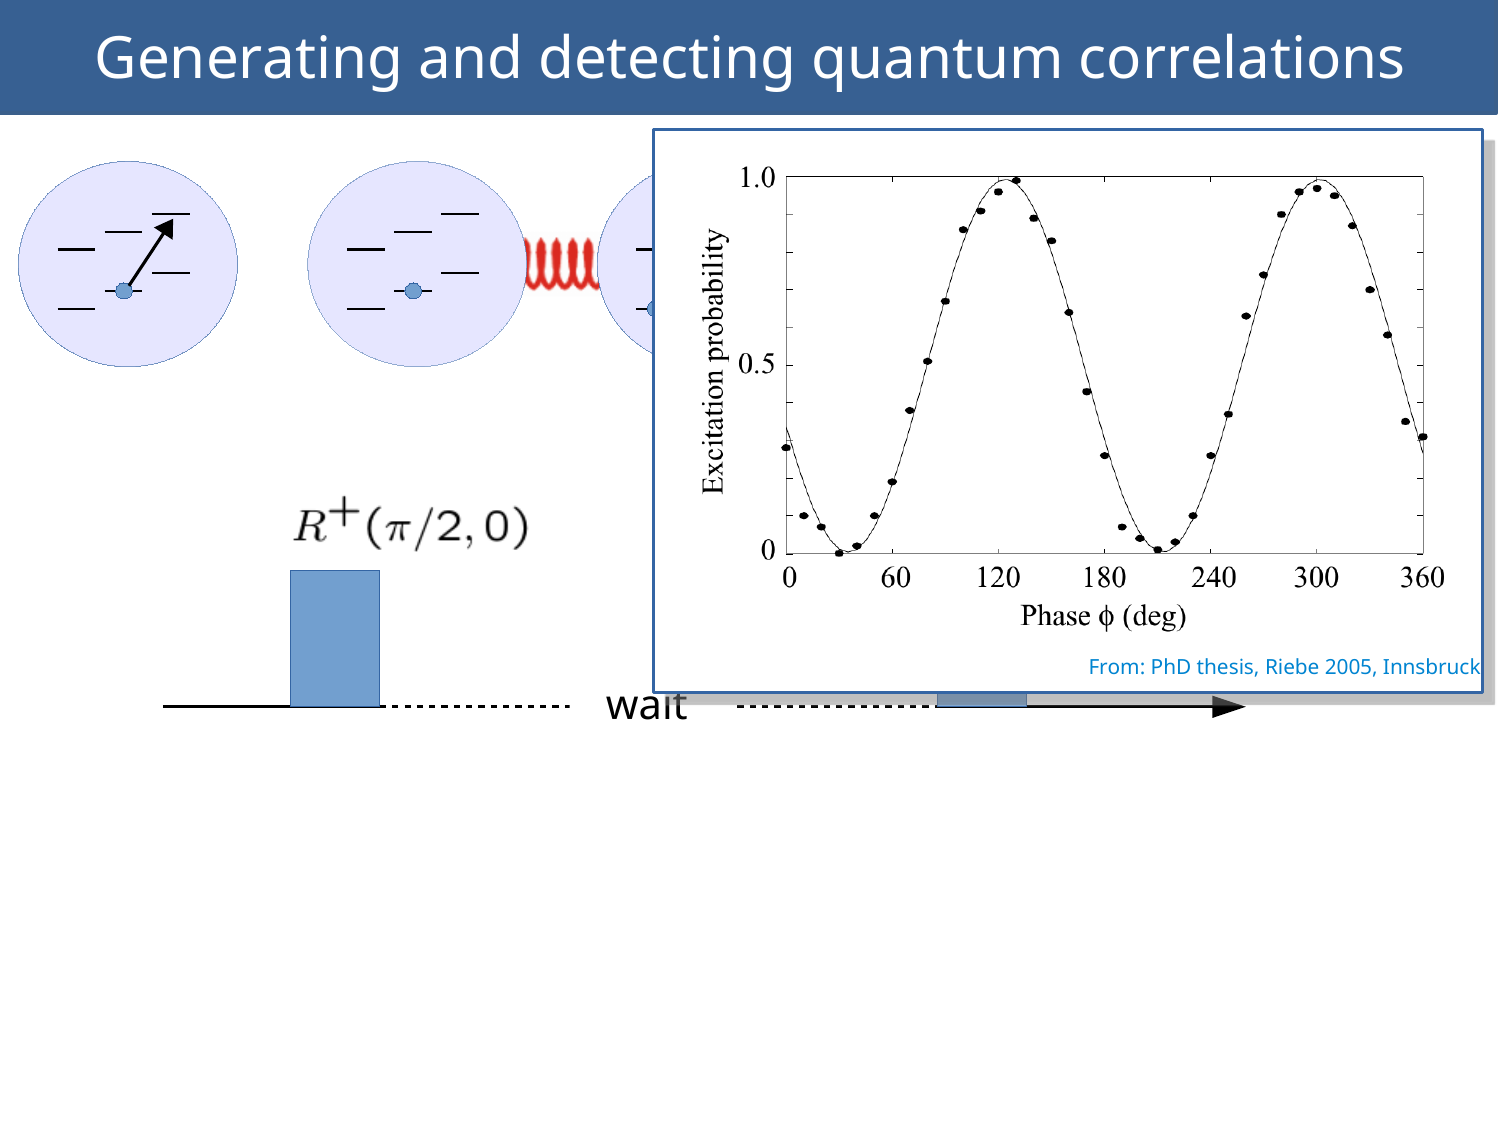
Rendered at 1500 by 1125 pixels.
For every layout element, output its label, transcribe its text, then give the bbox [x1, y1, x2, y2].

text_box [18, 161, 238, 367]
text_box Generating and detecting quantum correlations [23, 13, 1478, 98]
text_box From: PhD thesis, Riebe 2005, Innsbruck [1073, 646, 1474, 687]
text_box [290, 570, 380, 707]
text_box [307, 161, 527, 367]
text_box wait [569, 670, 734, 736]
picture [699, 163, 1450, 634]
text_box [597, 129, 1483, 707]
picture [283, 487, 541, 561]
picture [522, 231, 602, 297]
